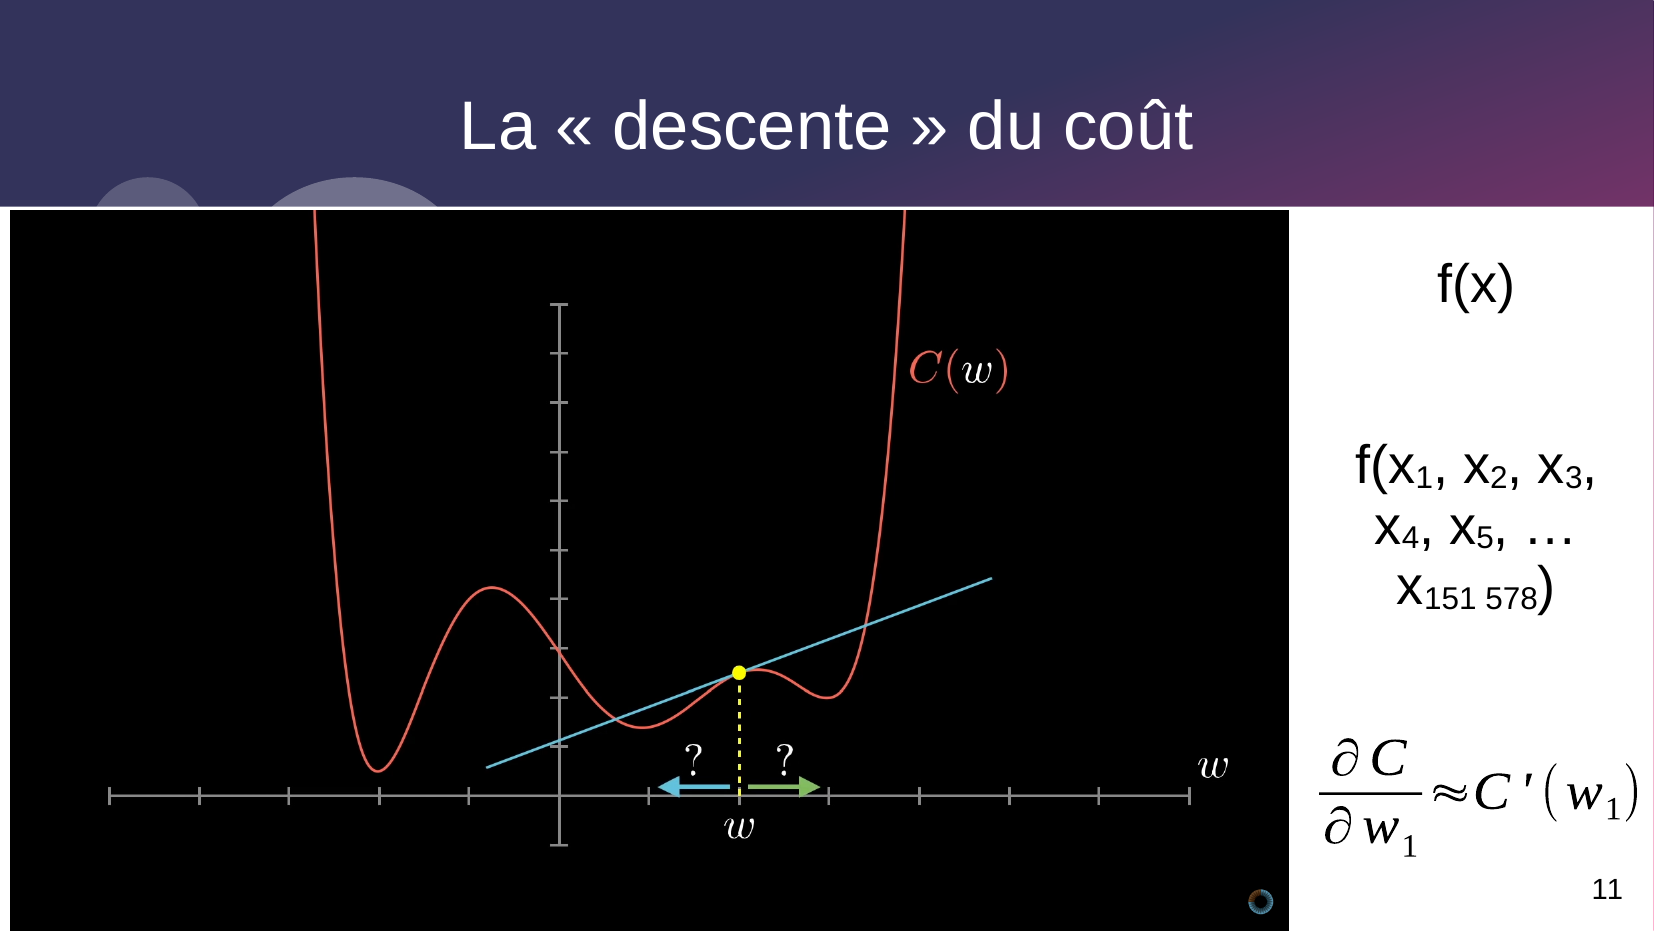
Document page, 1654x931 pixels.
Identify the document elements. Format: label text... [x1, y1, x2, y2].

text_box [1433, 784, 1467, 794]
text_box [1363, 818, 1399, 844]
text_box [1332, 738, 1359, 776]
text_box [1434, 792, 1468, 802]
text_box [1626, 763, 1637, 822]
picture [10, 210, 1289, 931]
text_box f(x) f(x1, x2, x3, x4, x5, … x151 578) [1328, 245, 1625, 624]
text_box [1404, 835, 1417, 857]
text_box [1607, 797, 1620, 820]
text_box [1525, 773, 1533, 787]
text_box [1545, 763, 1557, 822]
text_box [1372, 739, 1407, 776]
text_box [1566, 784, 1603, 810]
text_box [1325, 806, 1352, 844]
title La « descente » du coût [88, 44, 1565, 207]
text_box [1475, 773, 1511, 810]
